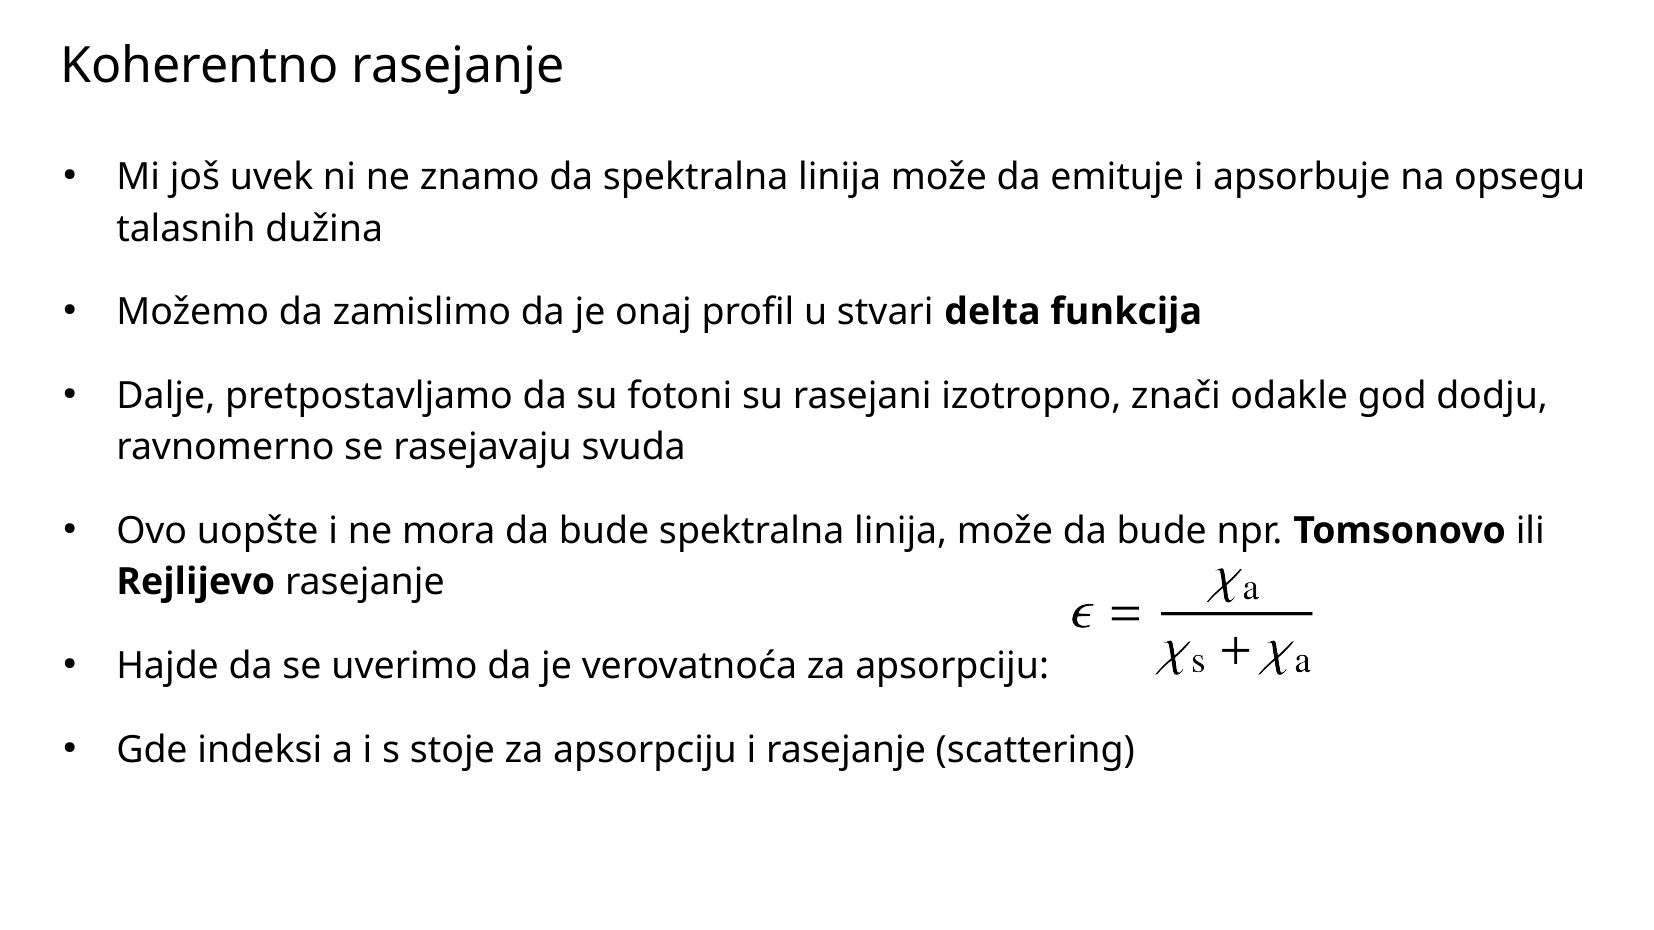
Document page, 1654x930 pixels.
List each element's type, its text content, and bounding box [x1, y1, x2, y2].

list Mi još uvek ni ne znamo da spektralna linija može da emituje i apsorbuje na opsegu talasnih dužina Možemo da zamislimo da je onaj profil u stvari delta funkcija Dalje, pretpostavljamo da su fotoni su rasejani izotropno, znači odakle god dodju, ravnomerno se rasejavaju svuda Ovo uopšte i ne mora da bude spektralna linija, može da bude npr. Tomsonovo ili Rejlijevo rasejanje Hajde da se uverimo da je verovatnoća za apsorpciju: Gde indeksi a i s stoje za apsorpciju i rasejanje (scattering) [45, 149, 1635, 880]
title Koherentno rasejanje [59, 13, 1648, 113]
picture [1072, 565, 1313, 676]
